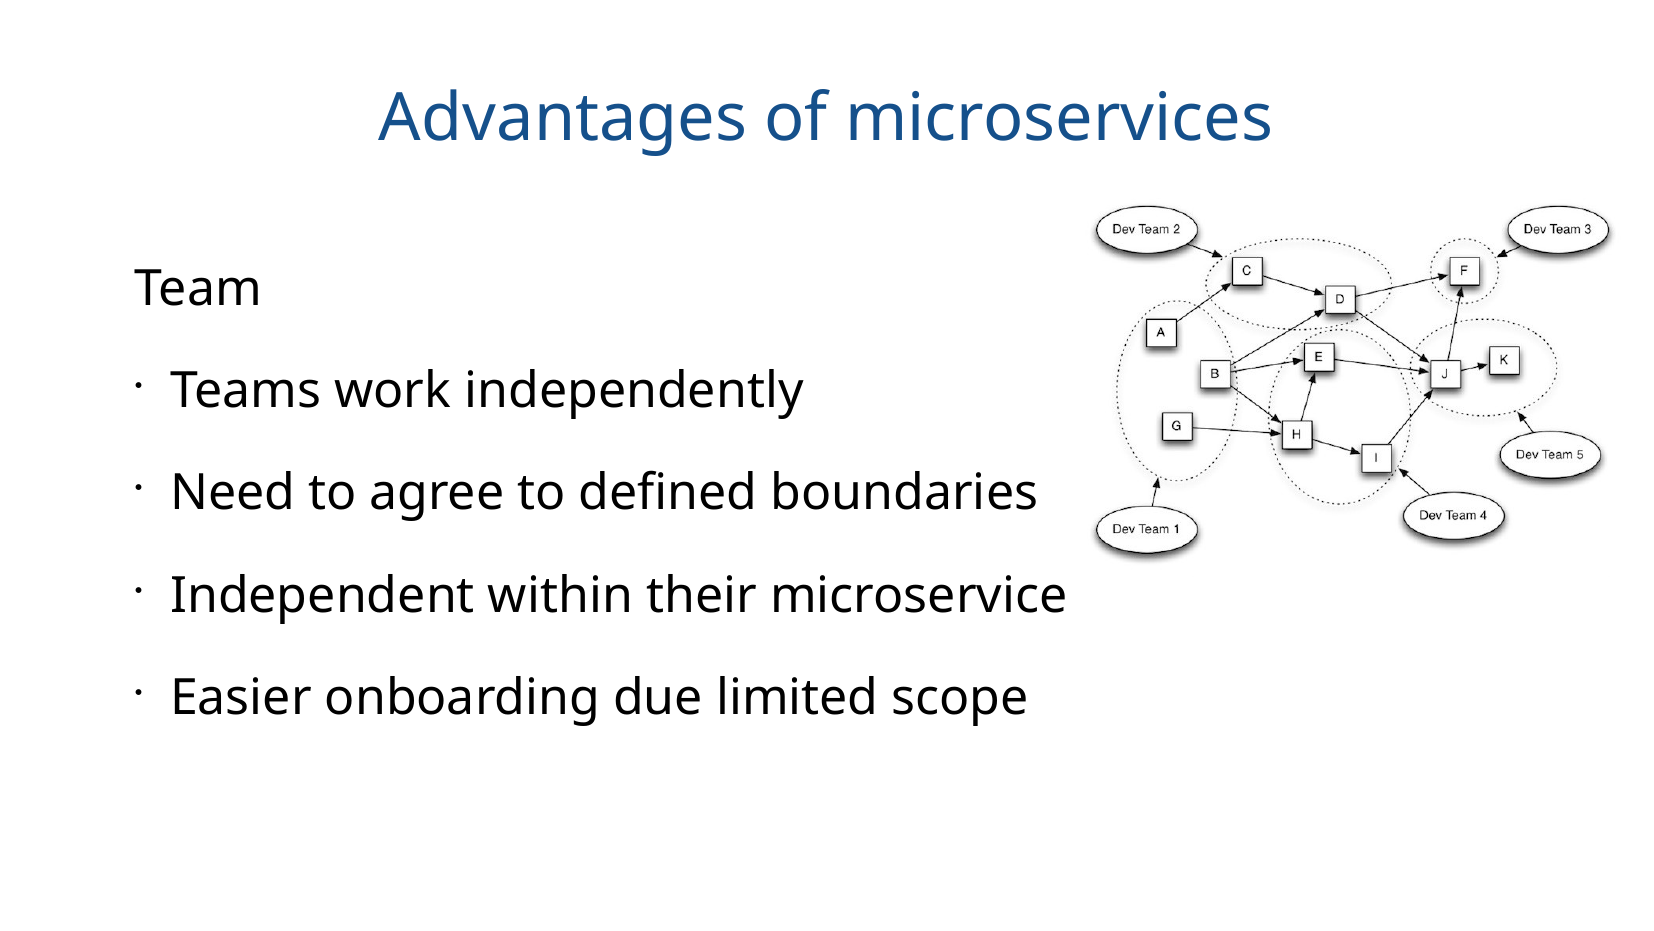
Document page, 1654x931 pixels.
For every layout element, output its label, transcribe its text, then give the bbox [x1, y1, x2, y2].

text_box Team Teams work independently Need to agree to defined boundaries Independent within their microservice Easier onboarding due limited scope [120, 210, 1516, 871]
title Advantages of microservices [82, 36, 1571, 193]
picture [1080, 179, 1630, 577]
